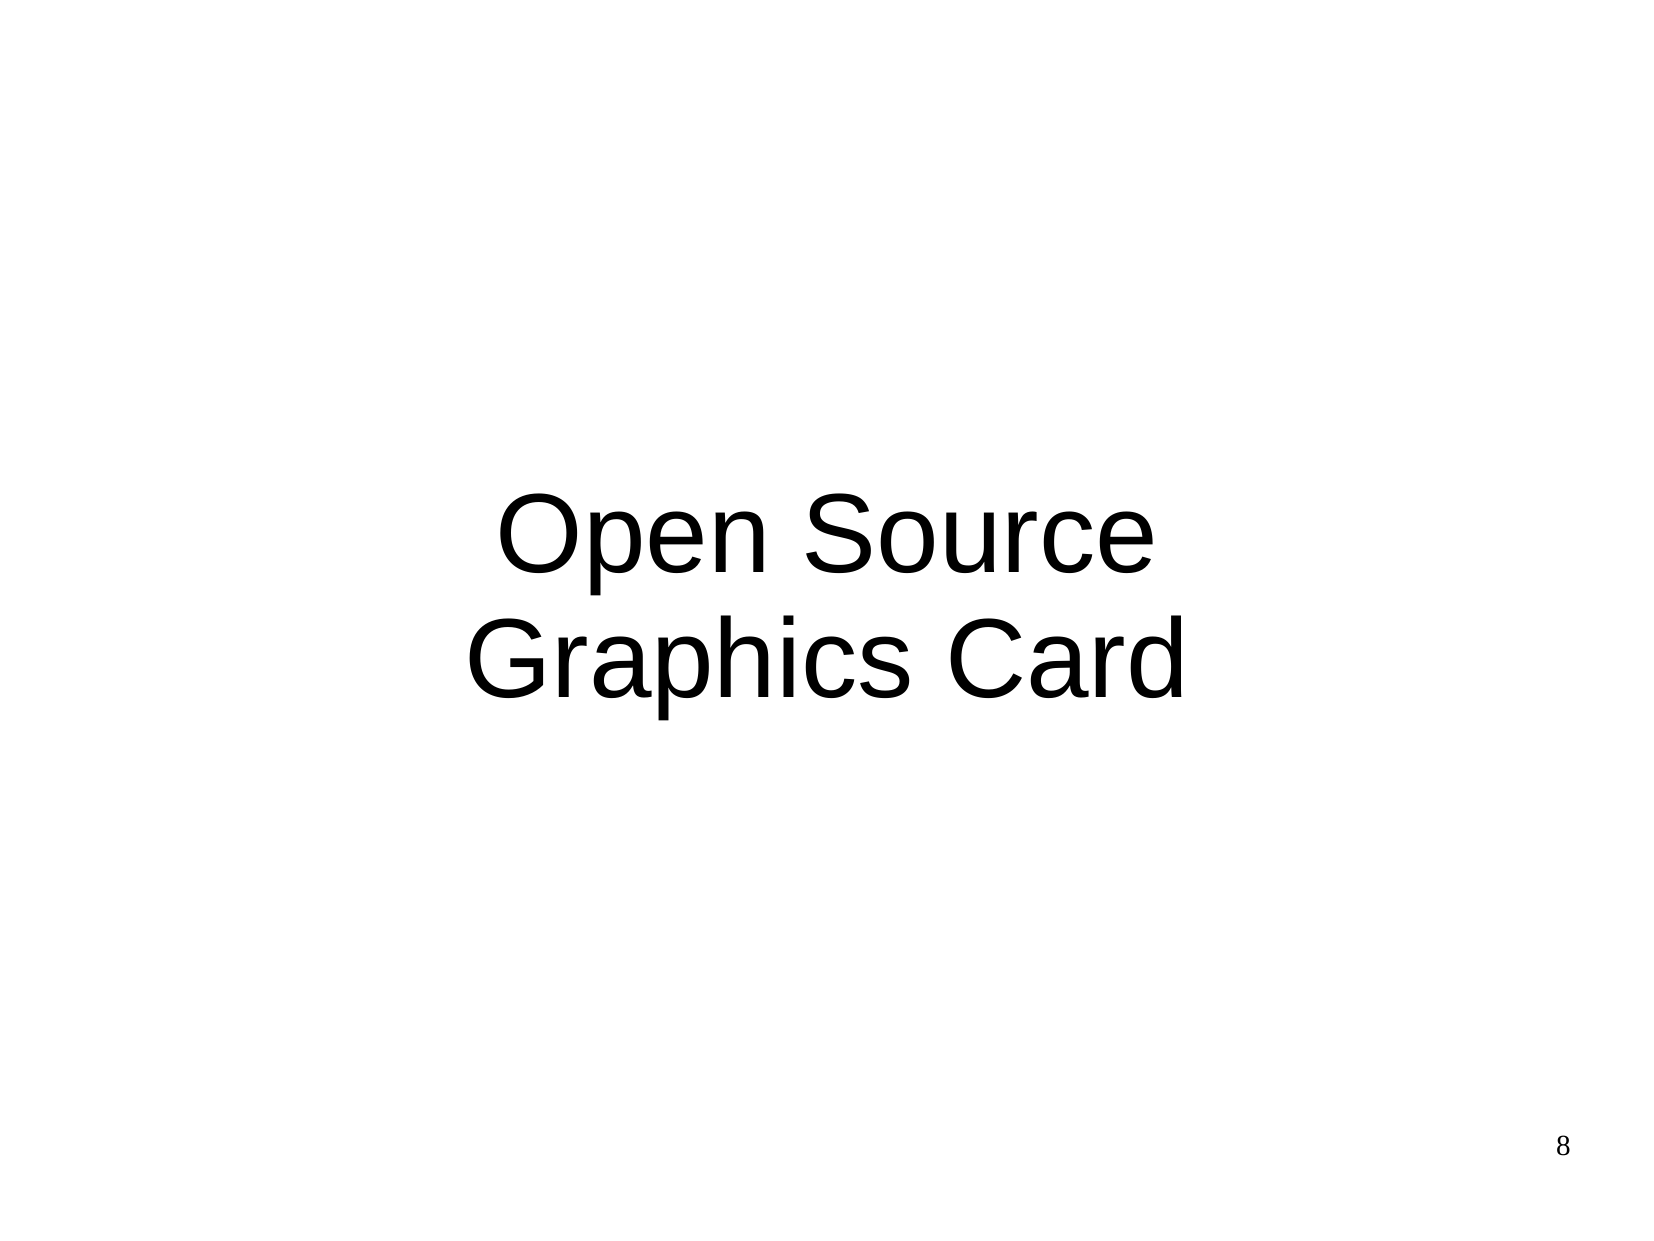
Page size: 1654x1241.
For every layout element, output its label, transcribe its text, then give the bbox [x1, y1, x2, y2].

title Open Source Graphics Card [82, 470, 1571, 722]
